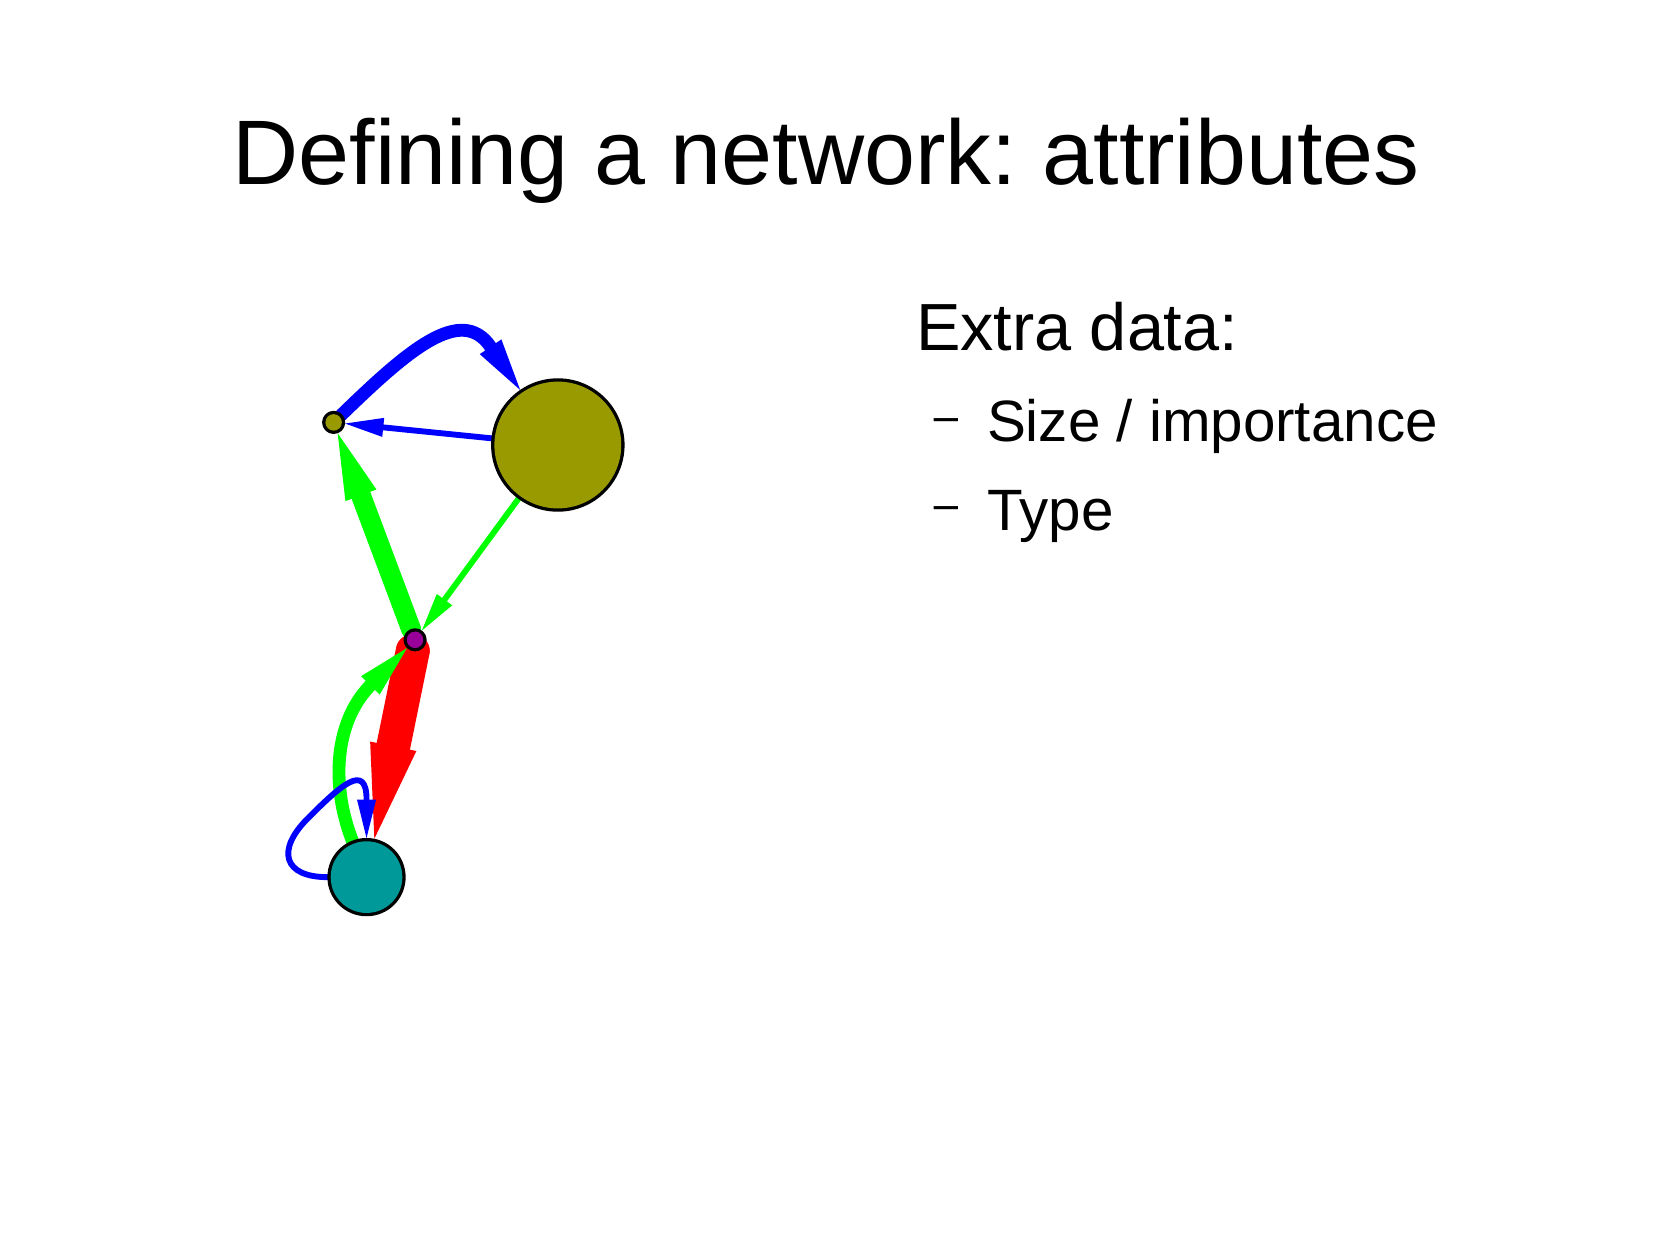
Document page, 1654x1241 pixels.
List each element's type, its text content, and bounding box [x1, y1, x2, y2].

title Defining a network: attributes [82, 49, 1571, 257]
picture [159, 290, 732, 1010]
list Extra data: Size / importance Type [845, 290, 1572, 1010]
